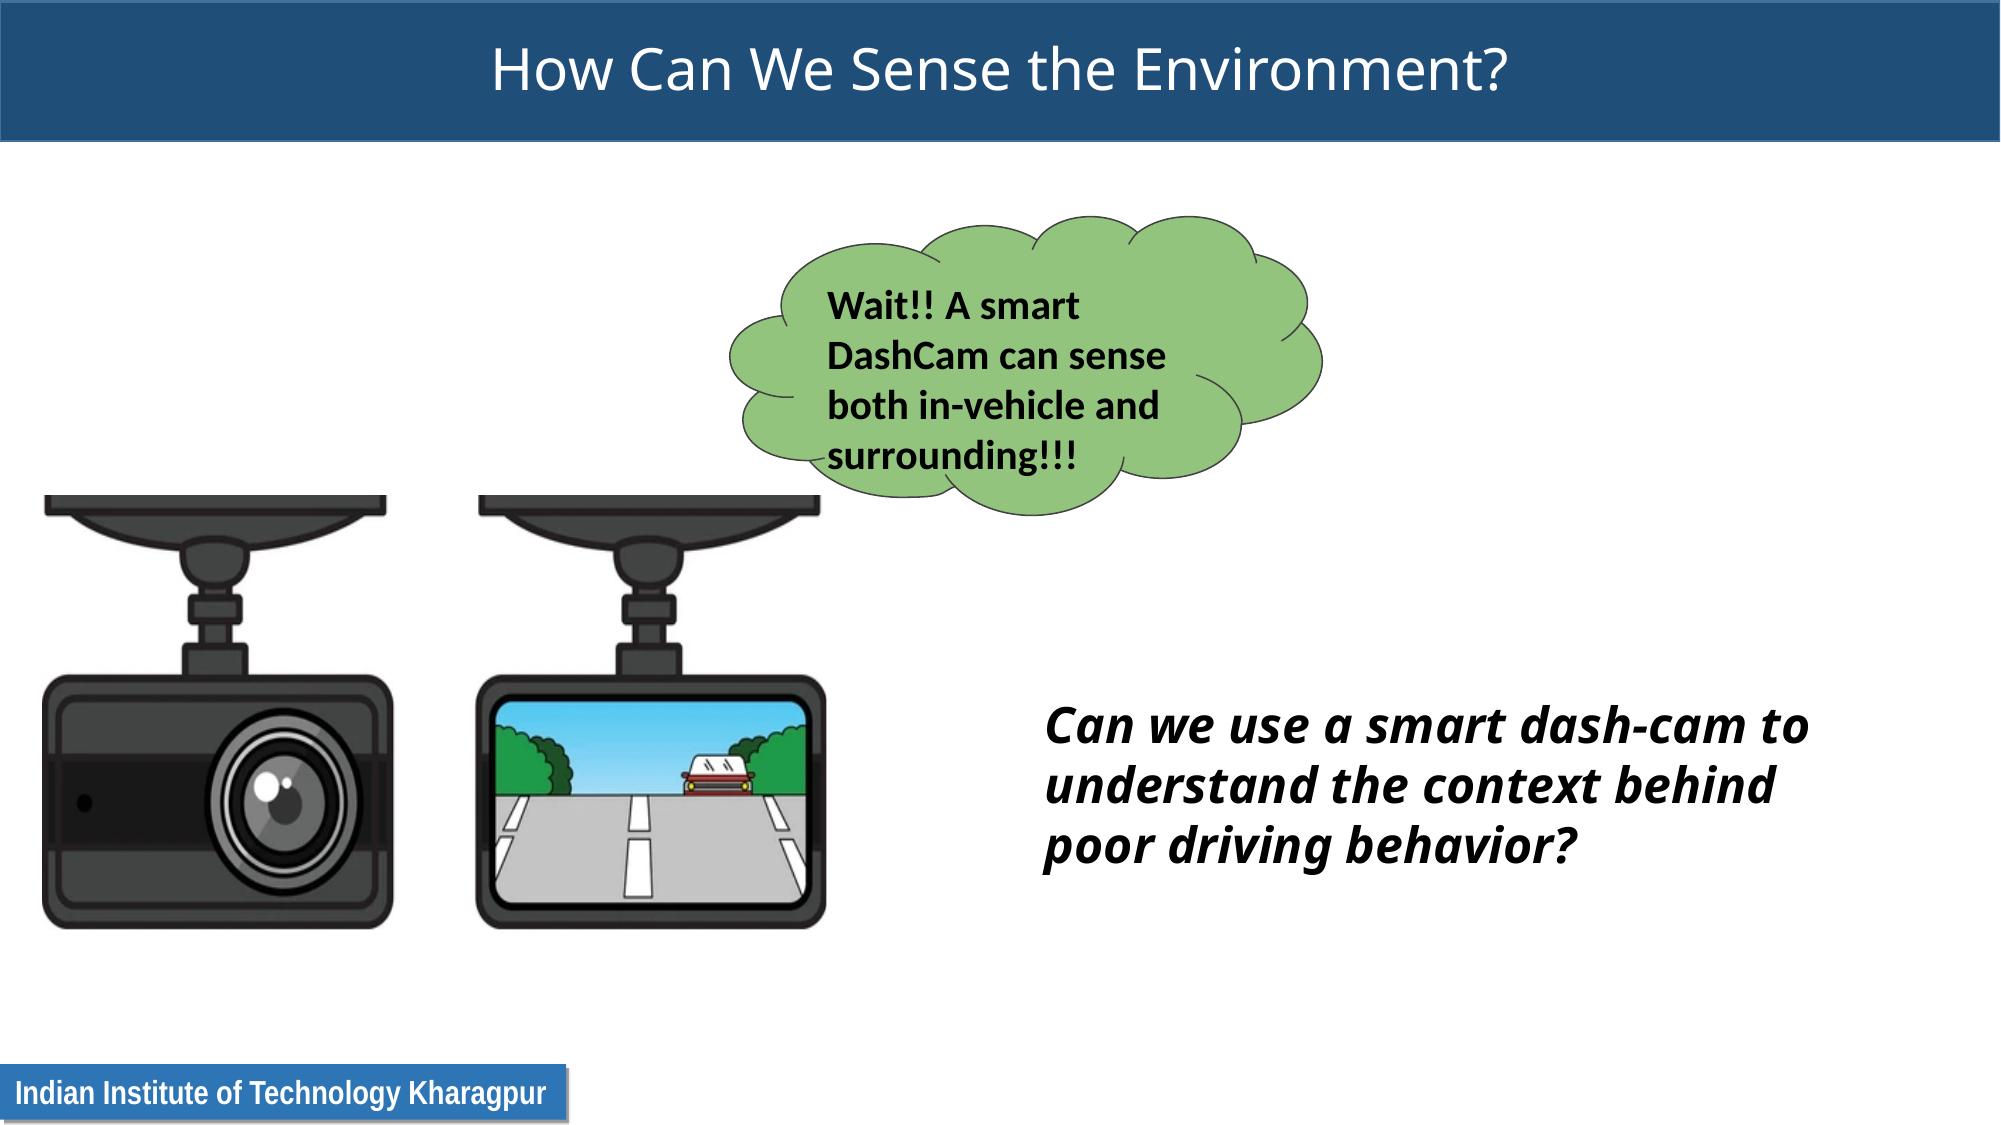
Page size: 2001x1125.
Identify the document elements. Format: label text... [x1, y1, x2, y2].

text_box Wait!! A smart DashCam can sense both in-vehicle and surrounding!!! [729, 216, 1323, 516]
text_box Can we use a smart dash-cam to understand the context behind poor driving behavior? [1030, 678, 1854, 892]
picture [42, 495, 827, 936]
title How Can We Sense the Environment? [0, 1, 2000, 141]
